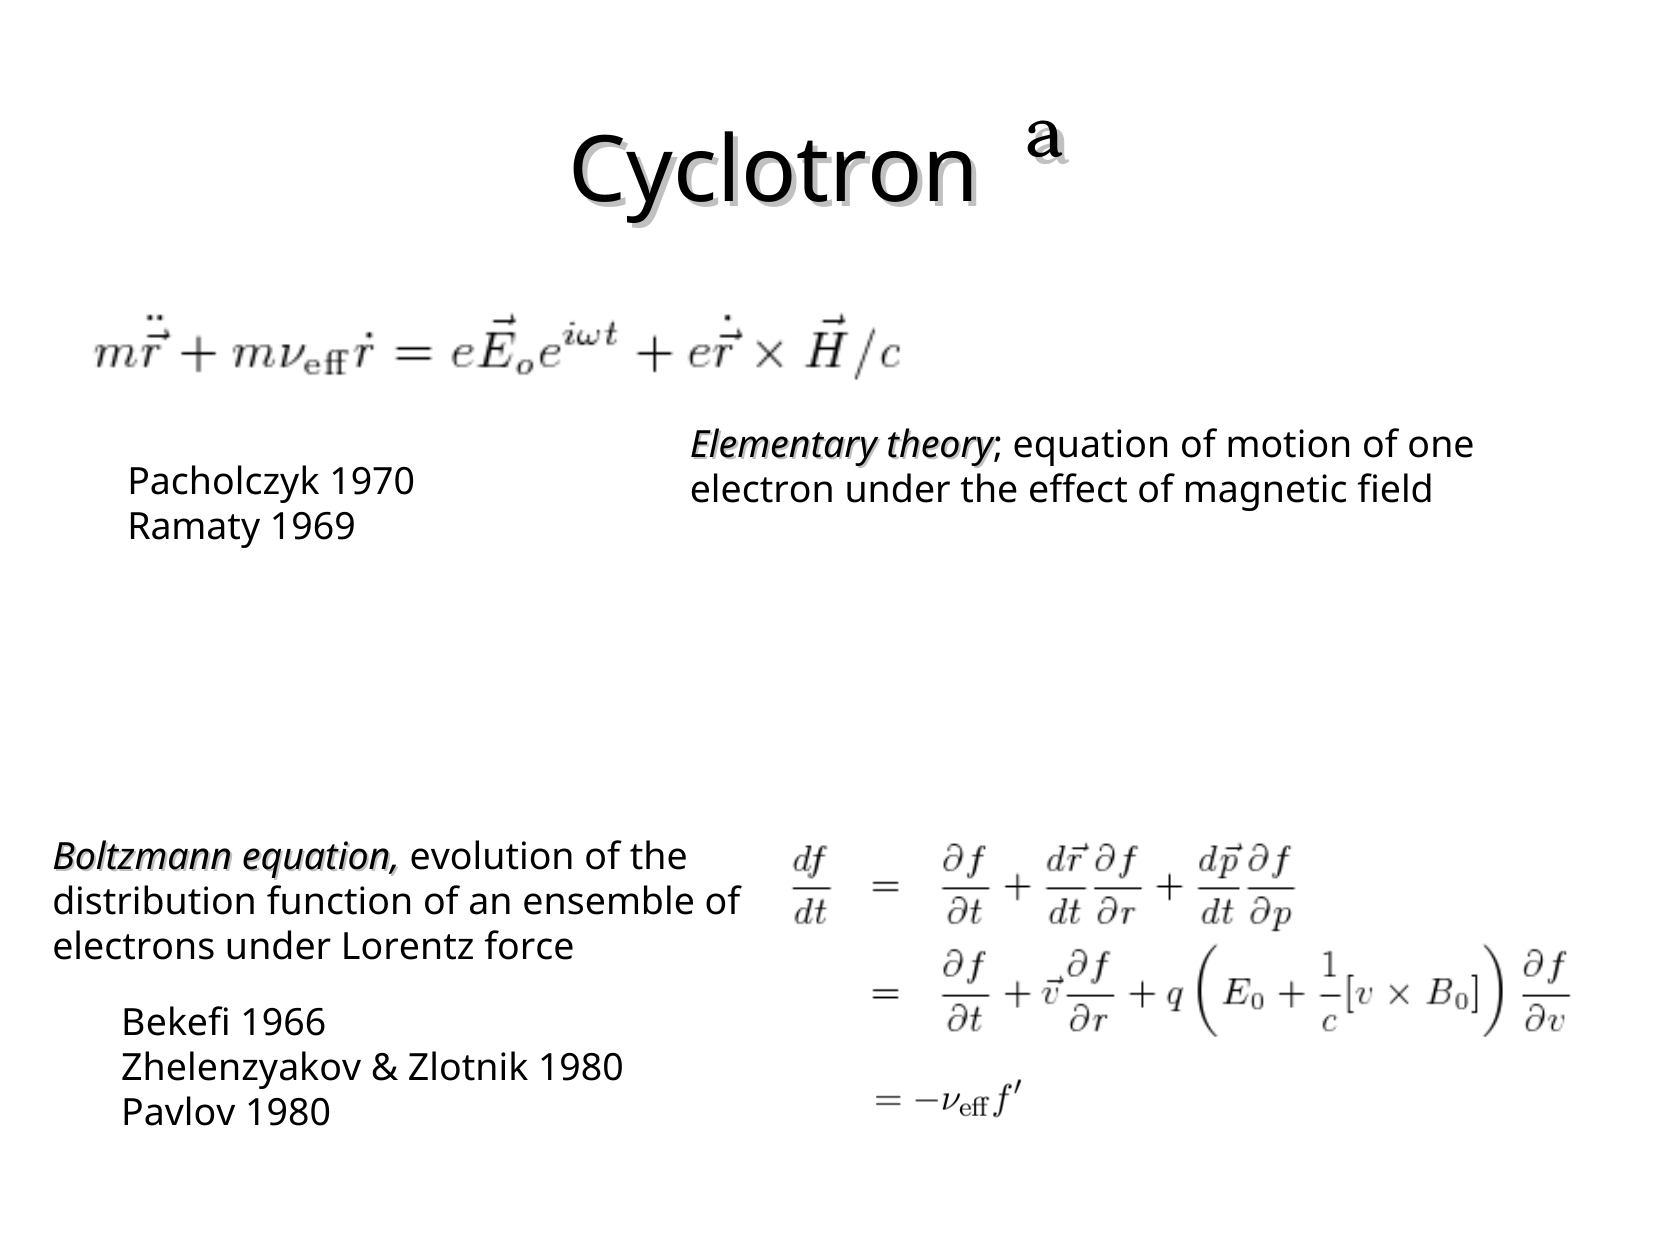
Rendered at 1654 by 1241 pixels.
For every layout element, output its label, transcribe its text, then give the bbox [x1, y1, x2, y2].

picture [739, 815, 1630, 1142]
text_box Bekefi 1966 Zhelenzyakov & Zlotnik 1980 Pavlov 1980 [106, 990, 713, 1141]
text_box Elementary theory; equation of motion of one electron under the effect of magnetic field [674, 412, 1650, 518]
picture [37, 291, 996, 395]
title Cyclotron  [82, 49, 1571, 257]
text_box Boltzmann equation, evolution of the distribution function of an ensemble of electrons under Lorentz force [37, 824, 788, 975]
text_box Pacholczyk 1970 Ramaty 1969 [112, 449, 526, 600]
